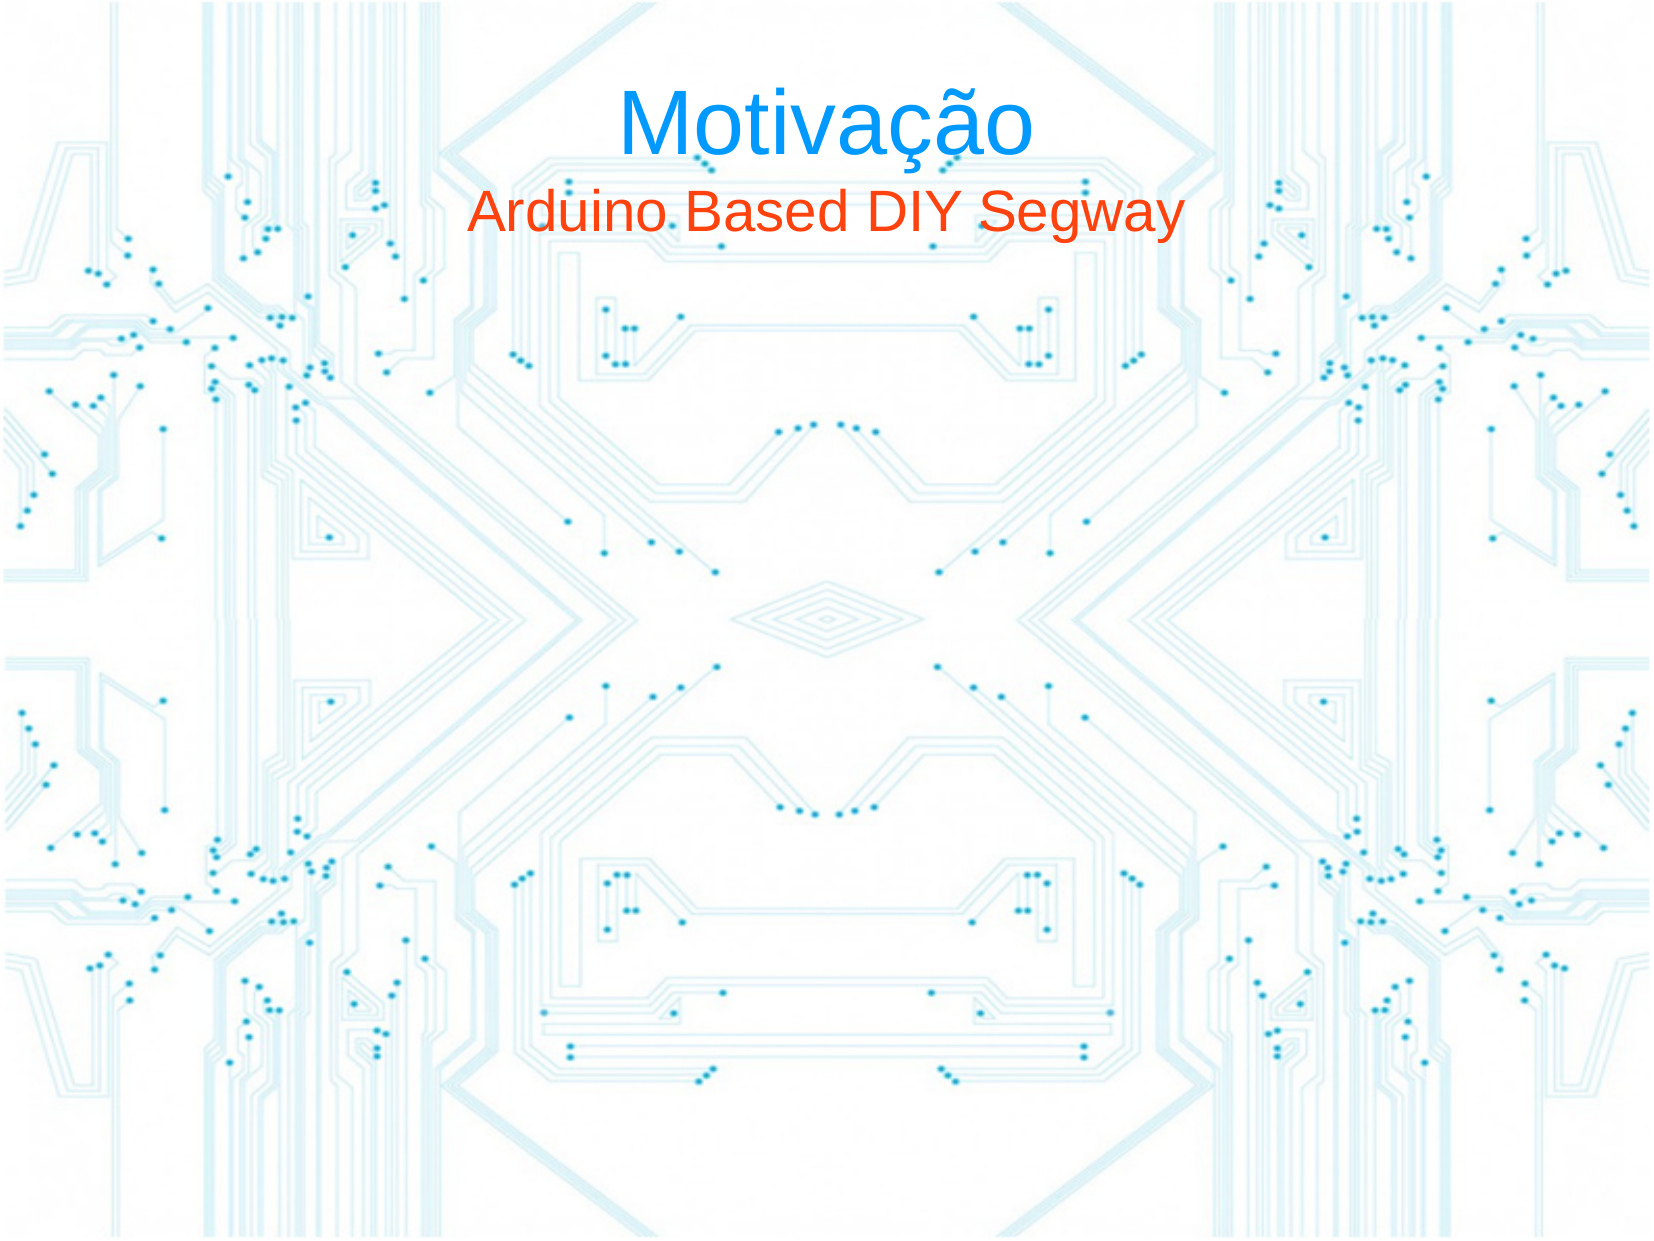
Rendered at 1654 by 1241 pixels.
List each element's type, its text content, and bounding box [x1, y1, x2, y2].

title Motivação Arduino Based DIY Segway [82, 49, 1571, 257]
picture [212, 256, 1465, 1175]
